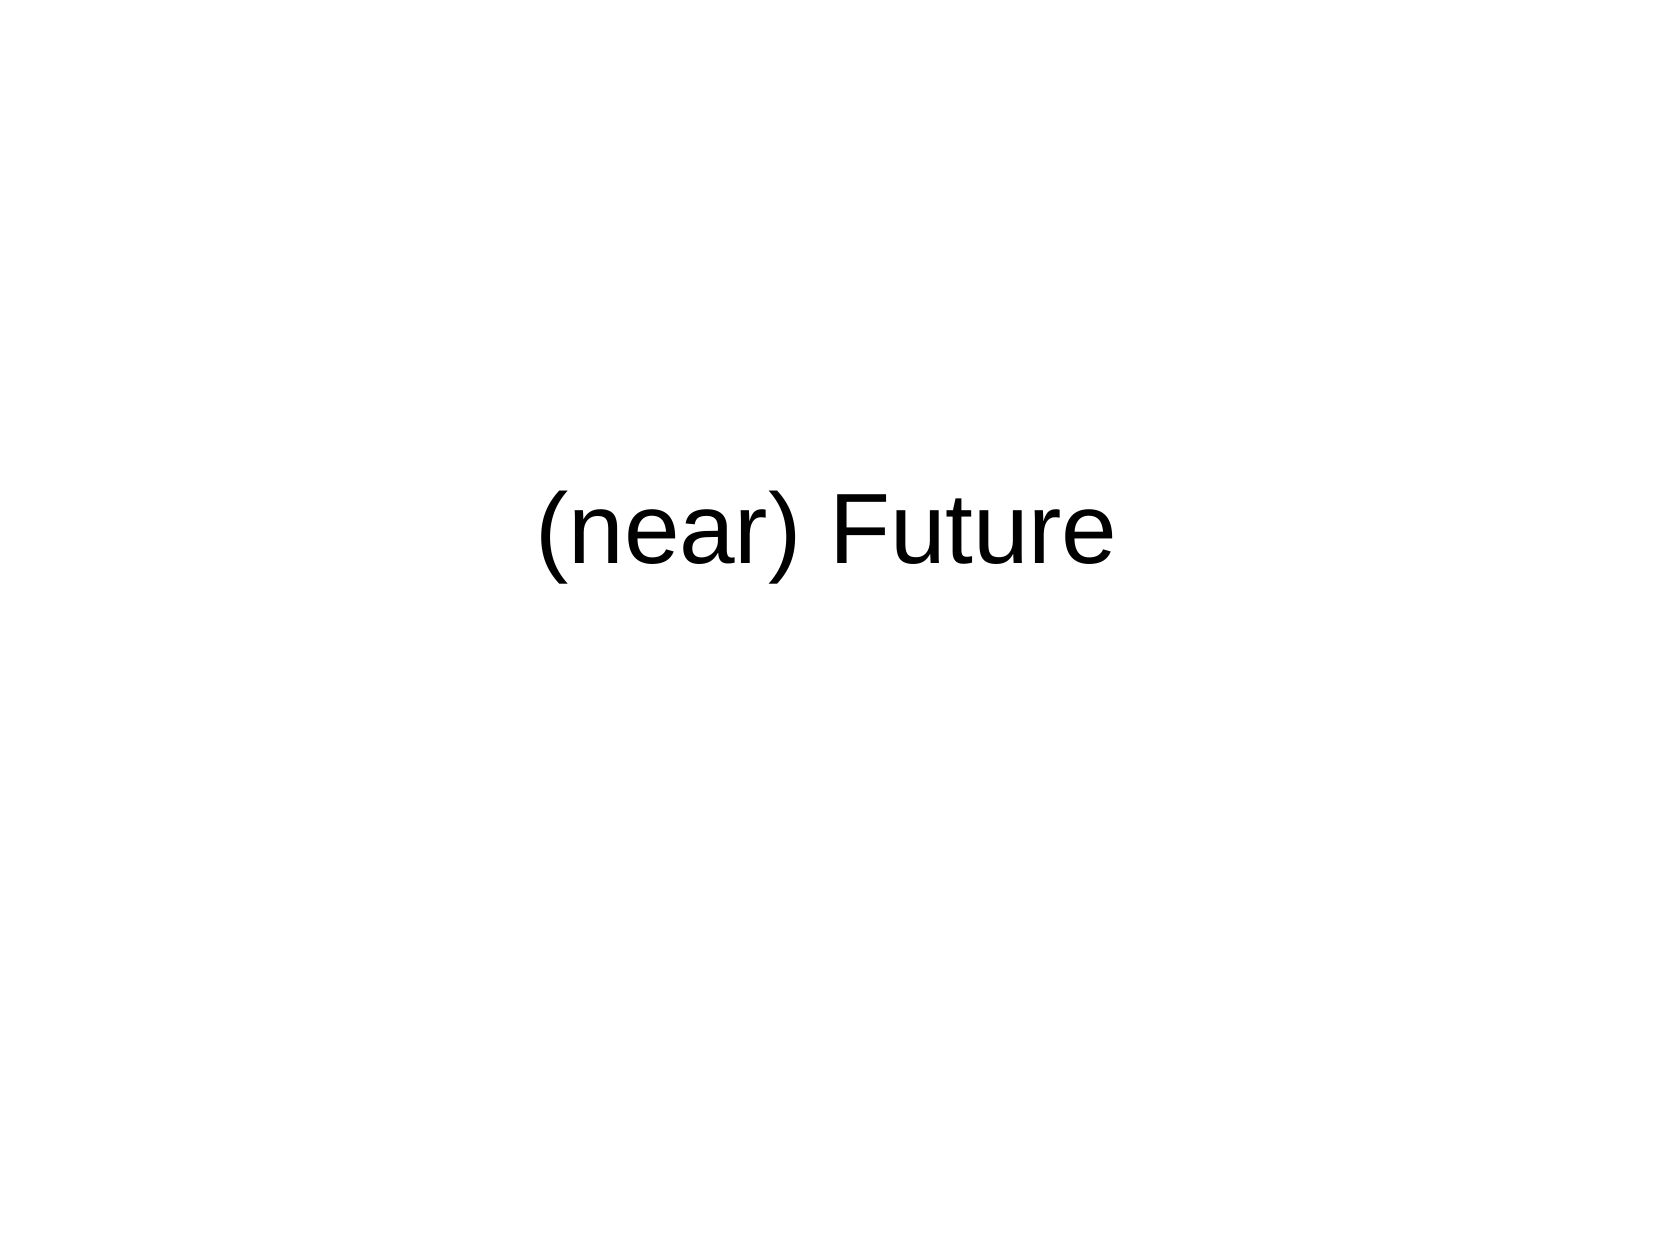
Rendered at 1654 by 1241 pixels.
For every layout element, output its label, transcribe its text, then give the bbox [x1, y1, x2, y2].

subtitle (near) Future [82, 49, 1571, 1010]
